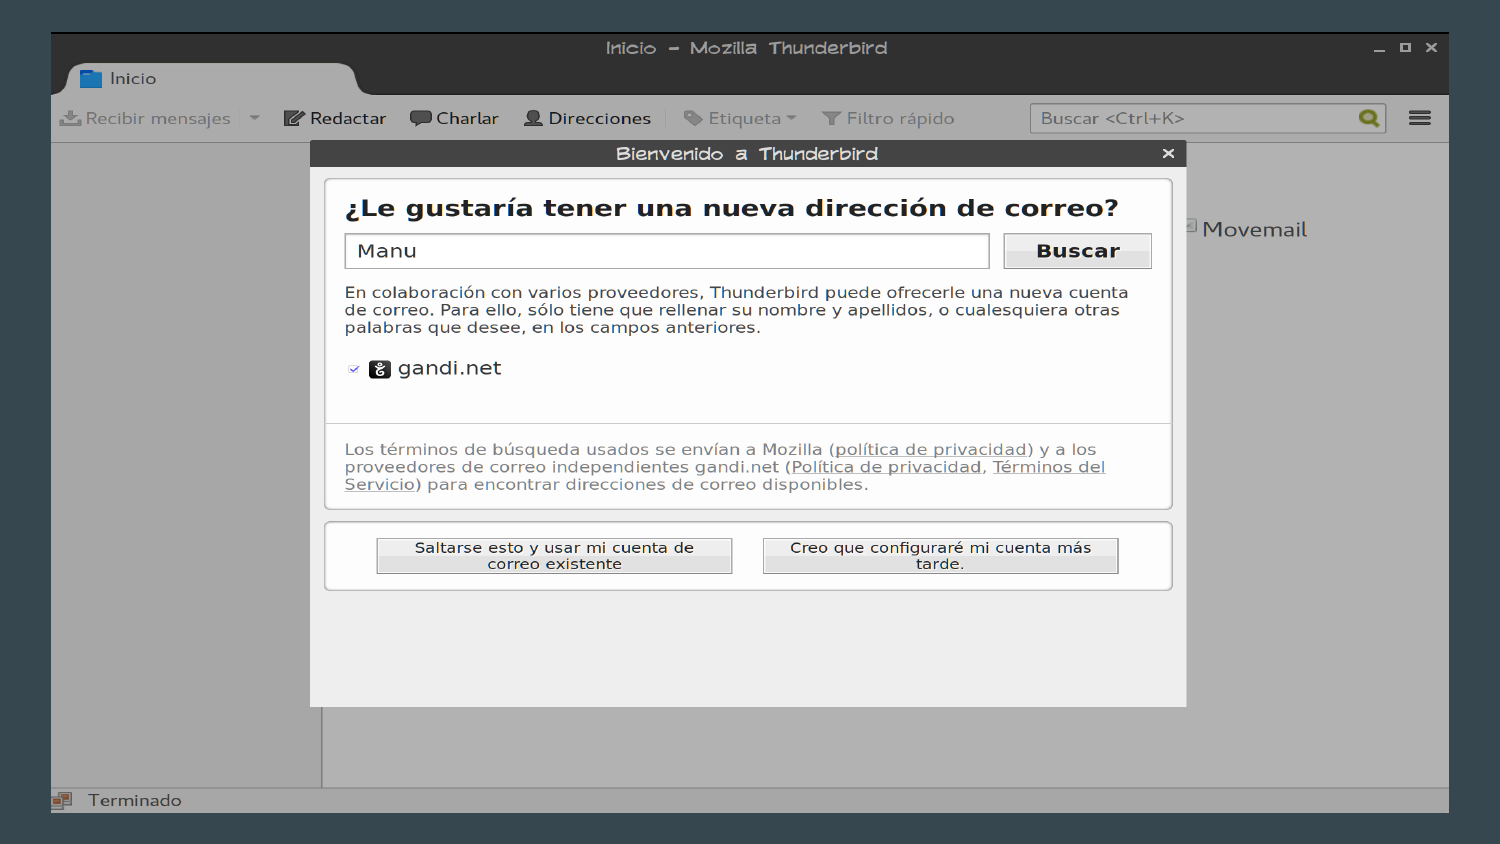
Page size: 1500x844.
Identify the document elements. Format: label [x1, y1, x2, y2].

picture [51, 32, 1449, 813]
